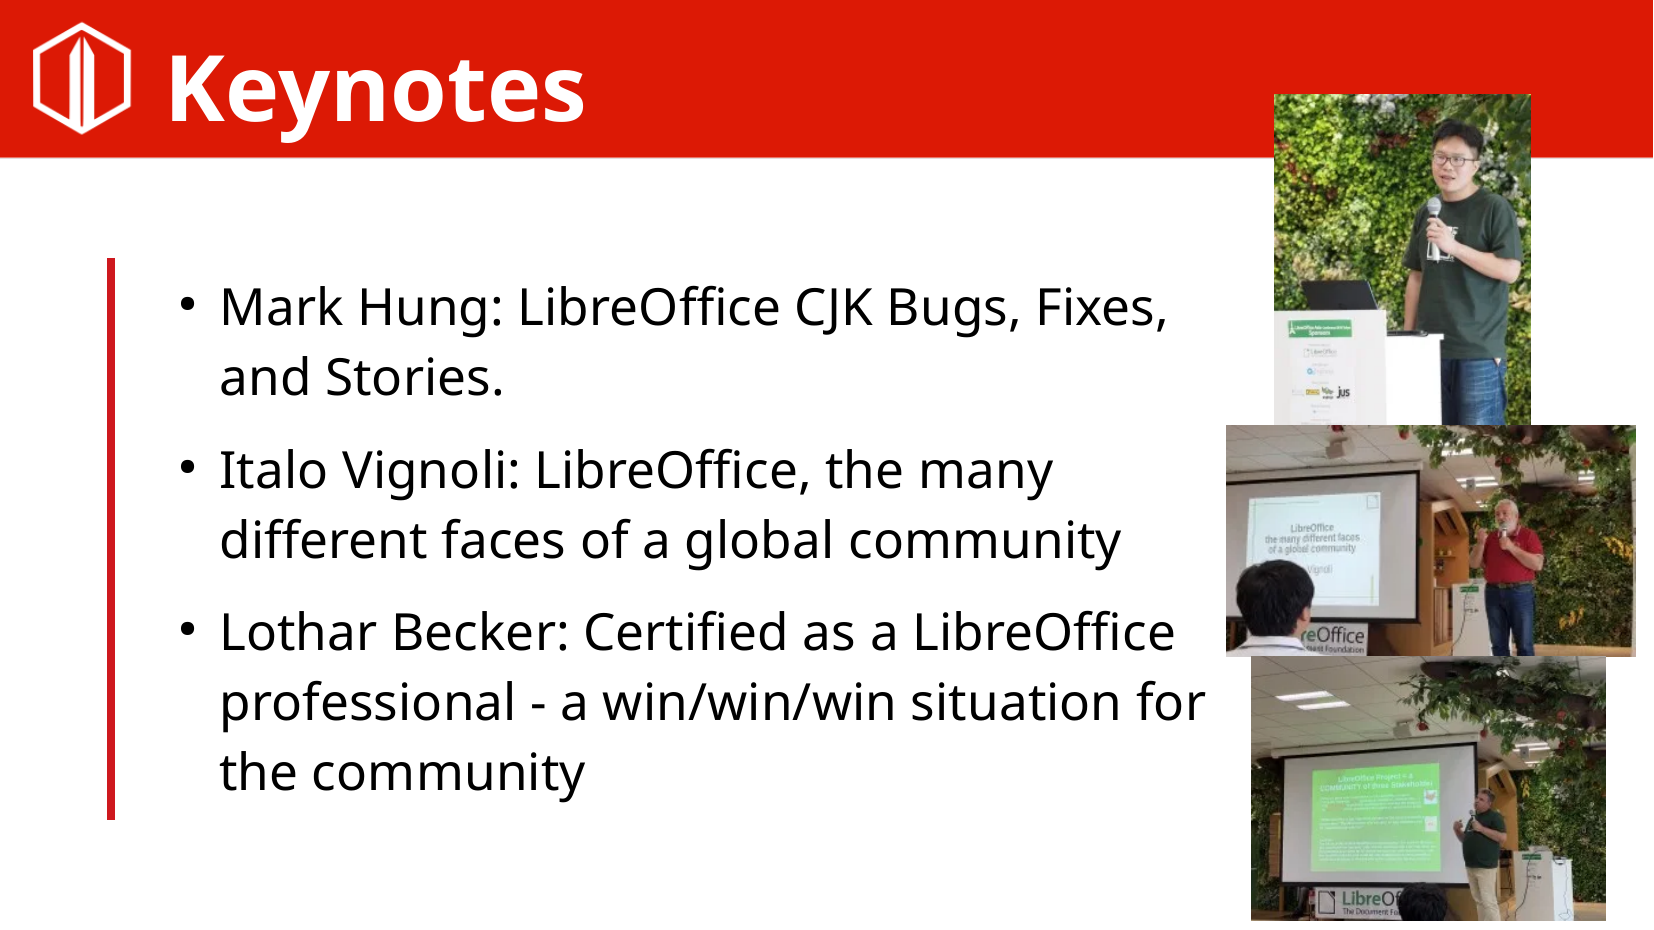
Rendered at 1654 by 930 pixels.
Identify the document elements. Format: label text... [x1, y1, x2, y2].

list Mark Hung: LibreOffice CJK Bugs, Fixes, and Stories. Italo Vignoli: LibreOffice, the many different faces of a global community Lothar Becker: Certified as a LibreOffice professional - a win/win/win situation for the community [164, 270, 1231, 810]
title Keynotes [164, 30, 1571, 142]
picture [0, 0, 1653, 930]
